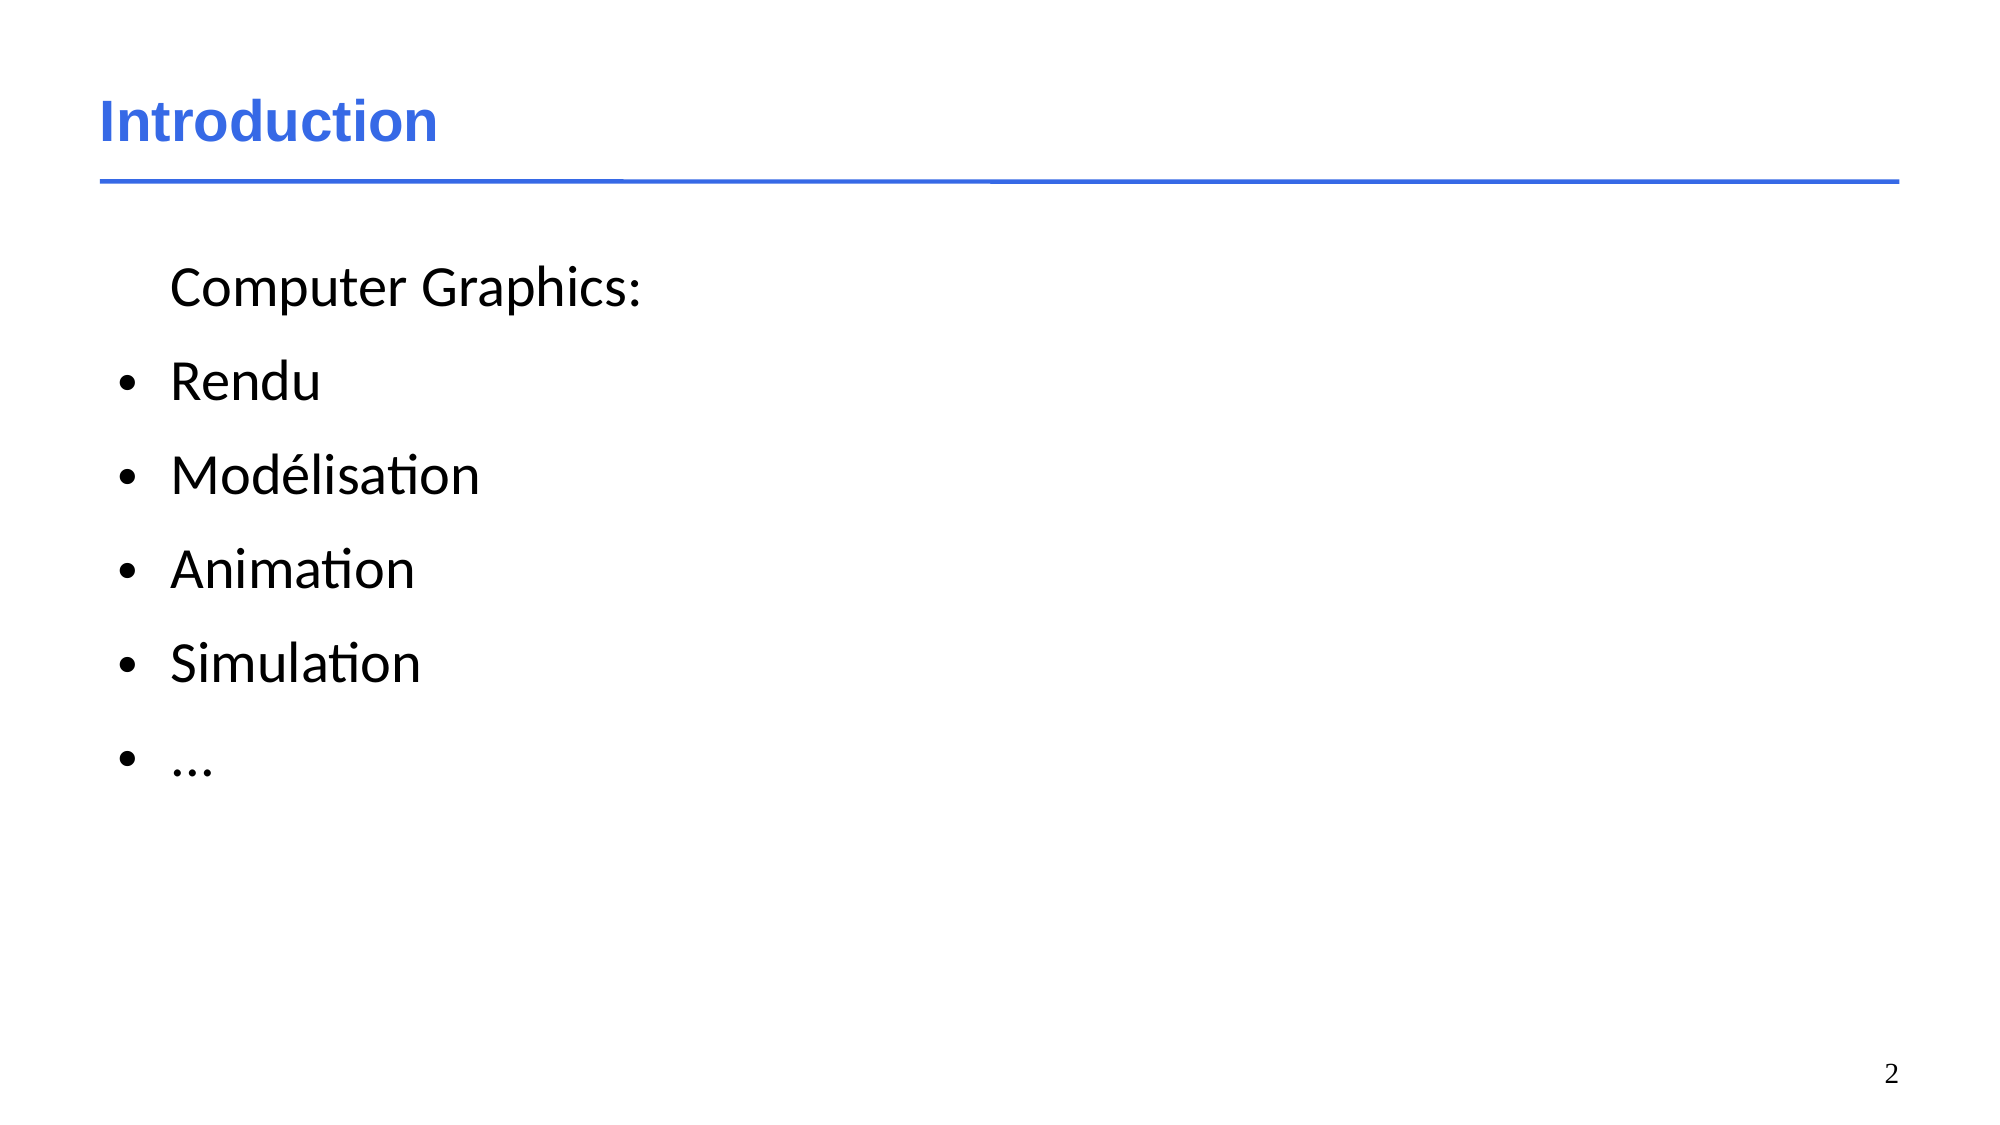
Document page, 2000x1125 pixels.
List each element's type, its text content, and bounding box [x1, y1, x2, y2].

title Introduction [99, 27, 1900, 215]
list Computer Graphics: Rendu Modélisation Animation Simulation ... [99, 263, 1900, 976]
